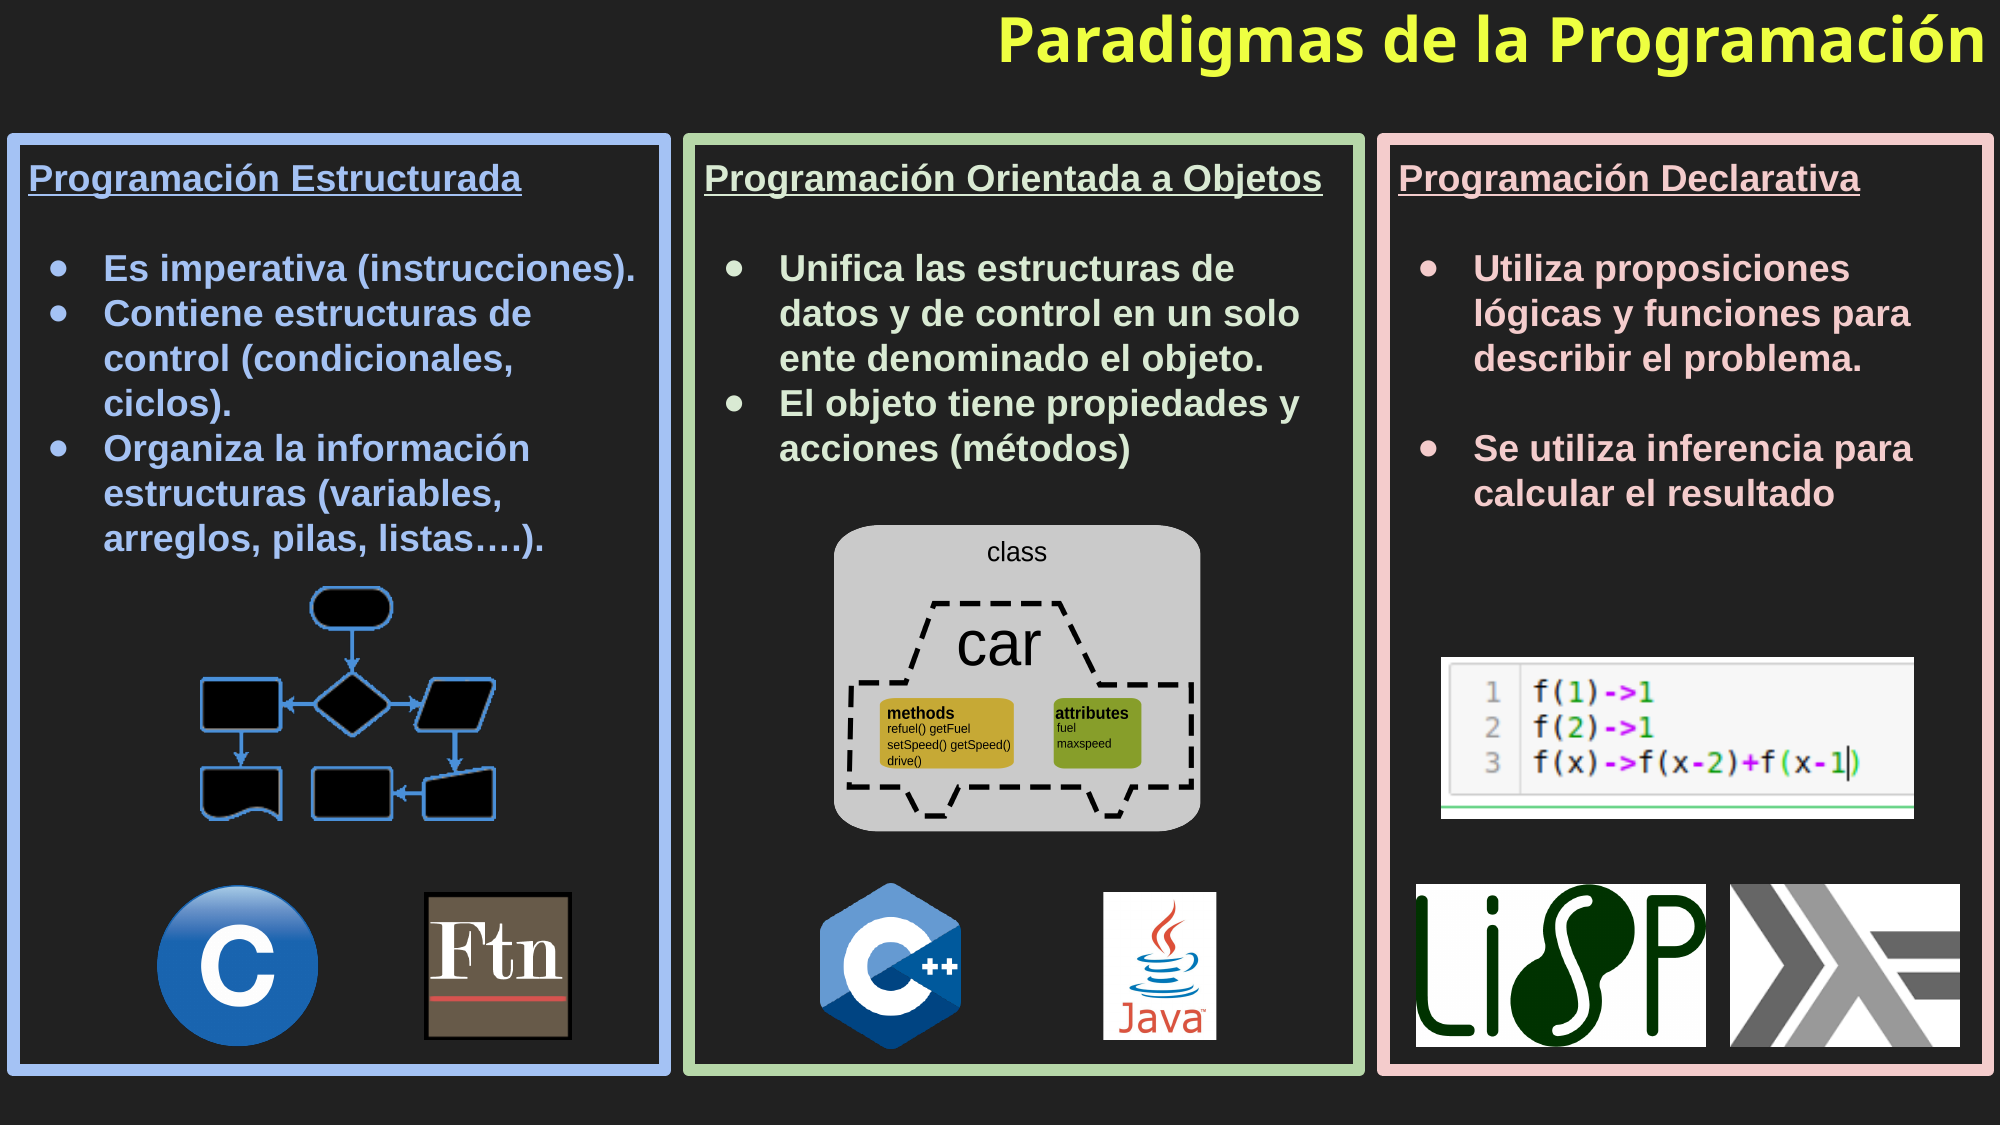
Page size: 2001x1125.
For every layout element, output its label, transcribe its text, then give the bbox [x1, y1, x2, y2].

picture [1441, 657, 1914, 819]
picture [1730, 884, 1960, 1047]
picture [834, 525, 1201, 832]
picture [1416, 884, 1706, 1047]
picture [156, 884, 319, 1047]
picture [820, 883, 961, 1049]
title Paradigmas de la Programación [438, 19, 1989, 132]
text_box Programación Declarativa Utiliza proposiciones lógicas y funciones para describir el problema. Se utiliza inferencia para calcular el resultado [1383, 139, 1989, 1071]
text_box Programación Orientada a Objetos Unifica las estructuras de datos y de control en un solo ente denominado el objeto. El objeto tiene propiedades y acciones (métodos) [689, 139, 1360, 1071]
picture [1103, 892, 1217, 1040]
picture [424, 892, 572, 1040]
picture [200, 586, 496, 821]
text_box Programación Estructurada Es imperativa (instrucciones). Contiene estructuras de control (condicionales, ciclos). Organiza la información estructuras (variables, arreglos, pilas, listas….). [13, 139, 665, 1071]
